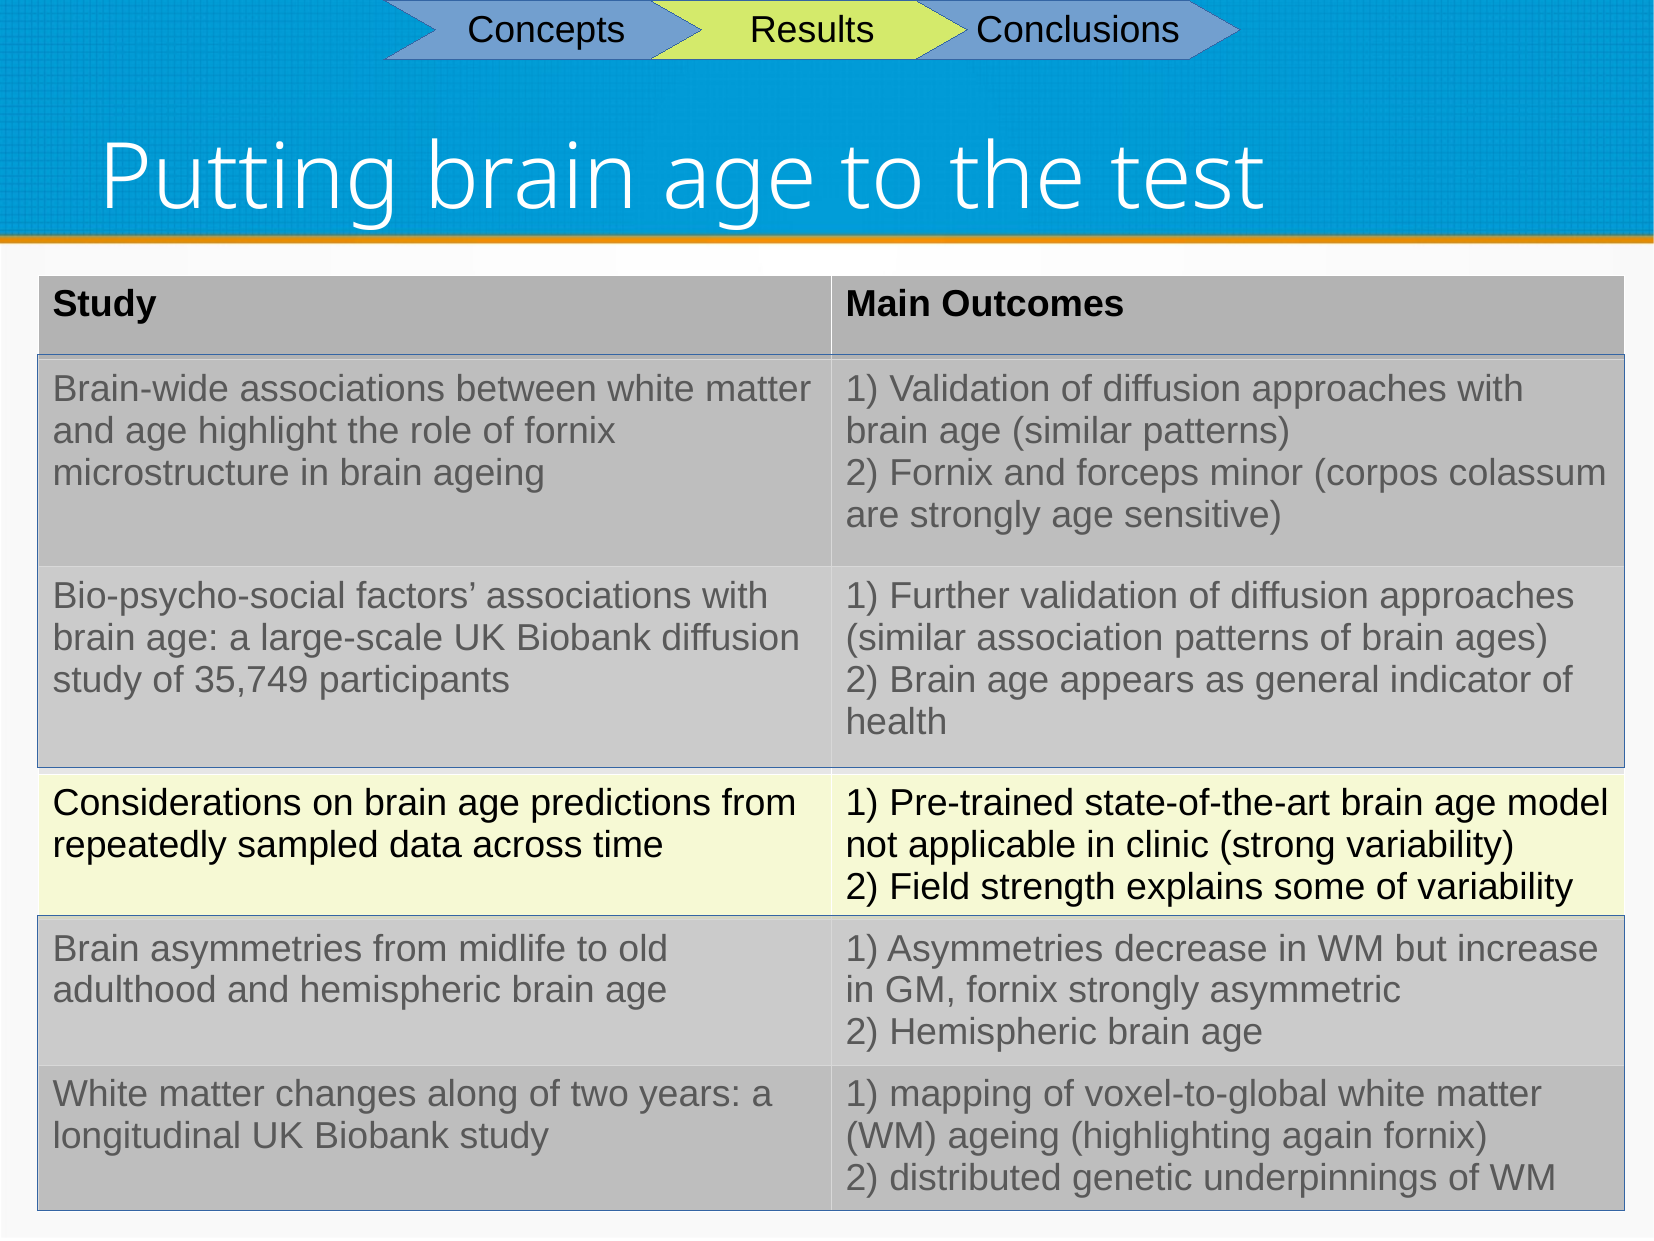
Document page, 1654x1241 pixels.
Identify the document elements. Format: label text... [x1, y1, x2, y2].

text_box [37, 915, 1625, 1211]
table_header Study [39, 276, 831, 354]
picture [0, 233, 1654, 1241]
title Putting brain age to the test [98, 19, 1654, 227]
table_cell Considerations on brain age predictions from repeatedly sampled data across time [39, 775, 831, 915]
table_cell 1) Further validation of diffusion approaches (similar association patterns of brain ages) 2) Brain age appears as general indicator of health [832, 768, 1624, 774]
table_header Main Outcomes [832, 276, 1624, 354]
text_box Conclusions [915, 0, 1241, 60]
table_cell Bio-psycho-social factors’ associations with brain age: a large-scale UK Biobank diffusion study of 35,749 participants [39, 768, 831, 774]
text_box Results [649, 0, 966, 60]
table_cell 1) Pre-trained state-of-the-art brain age model not applicable in clinic (strong variability) 2) Field strength explains some of variability [832, 775, 1624, 915]
text_box Concepts [383, 0, 700, 60]
text_box [37, 354, 1625, 768]
